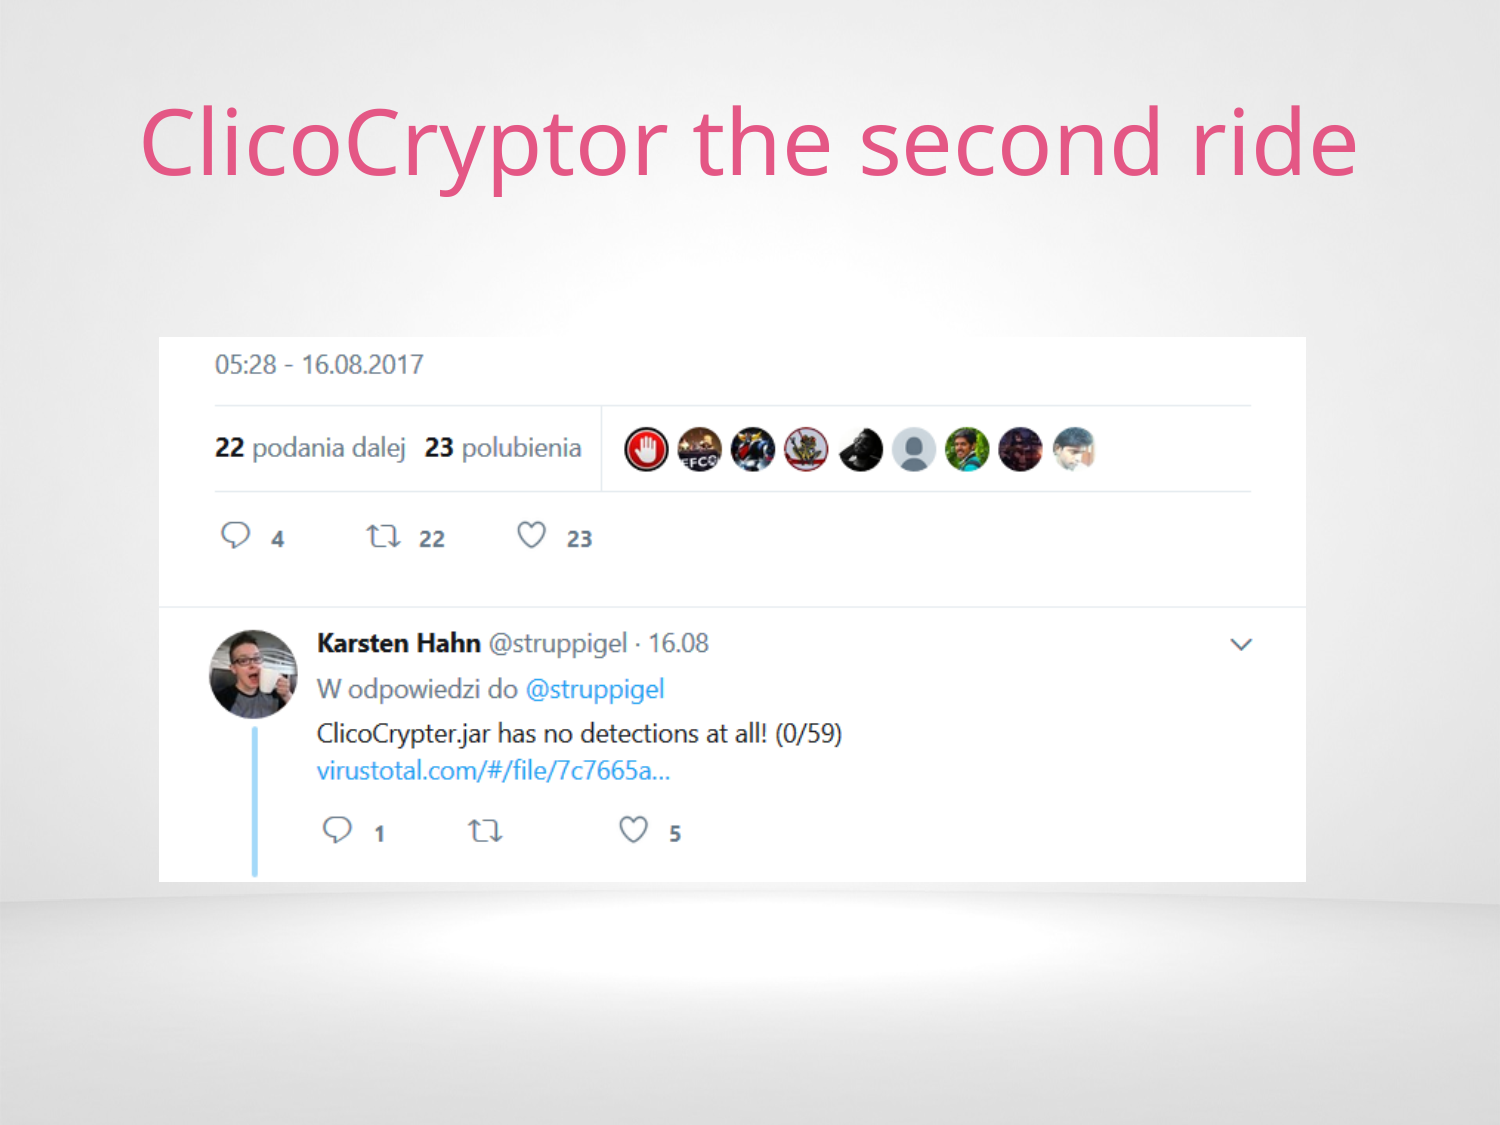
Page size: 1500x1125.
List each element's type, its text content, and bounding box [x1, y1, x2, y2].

title ClicoCryptor the second ride [75, 45, 1425, 233]
picture [0, 0, 1500, 1125]
